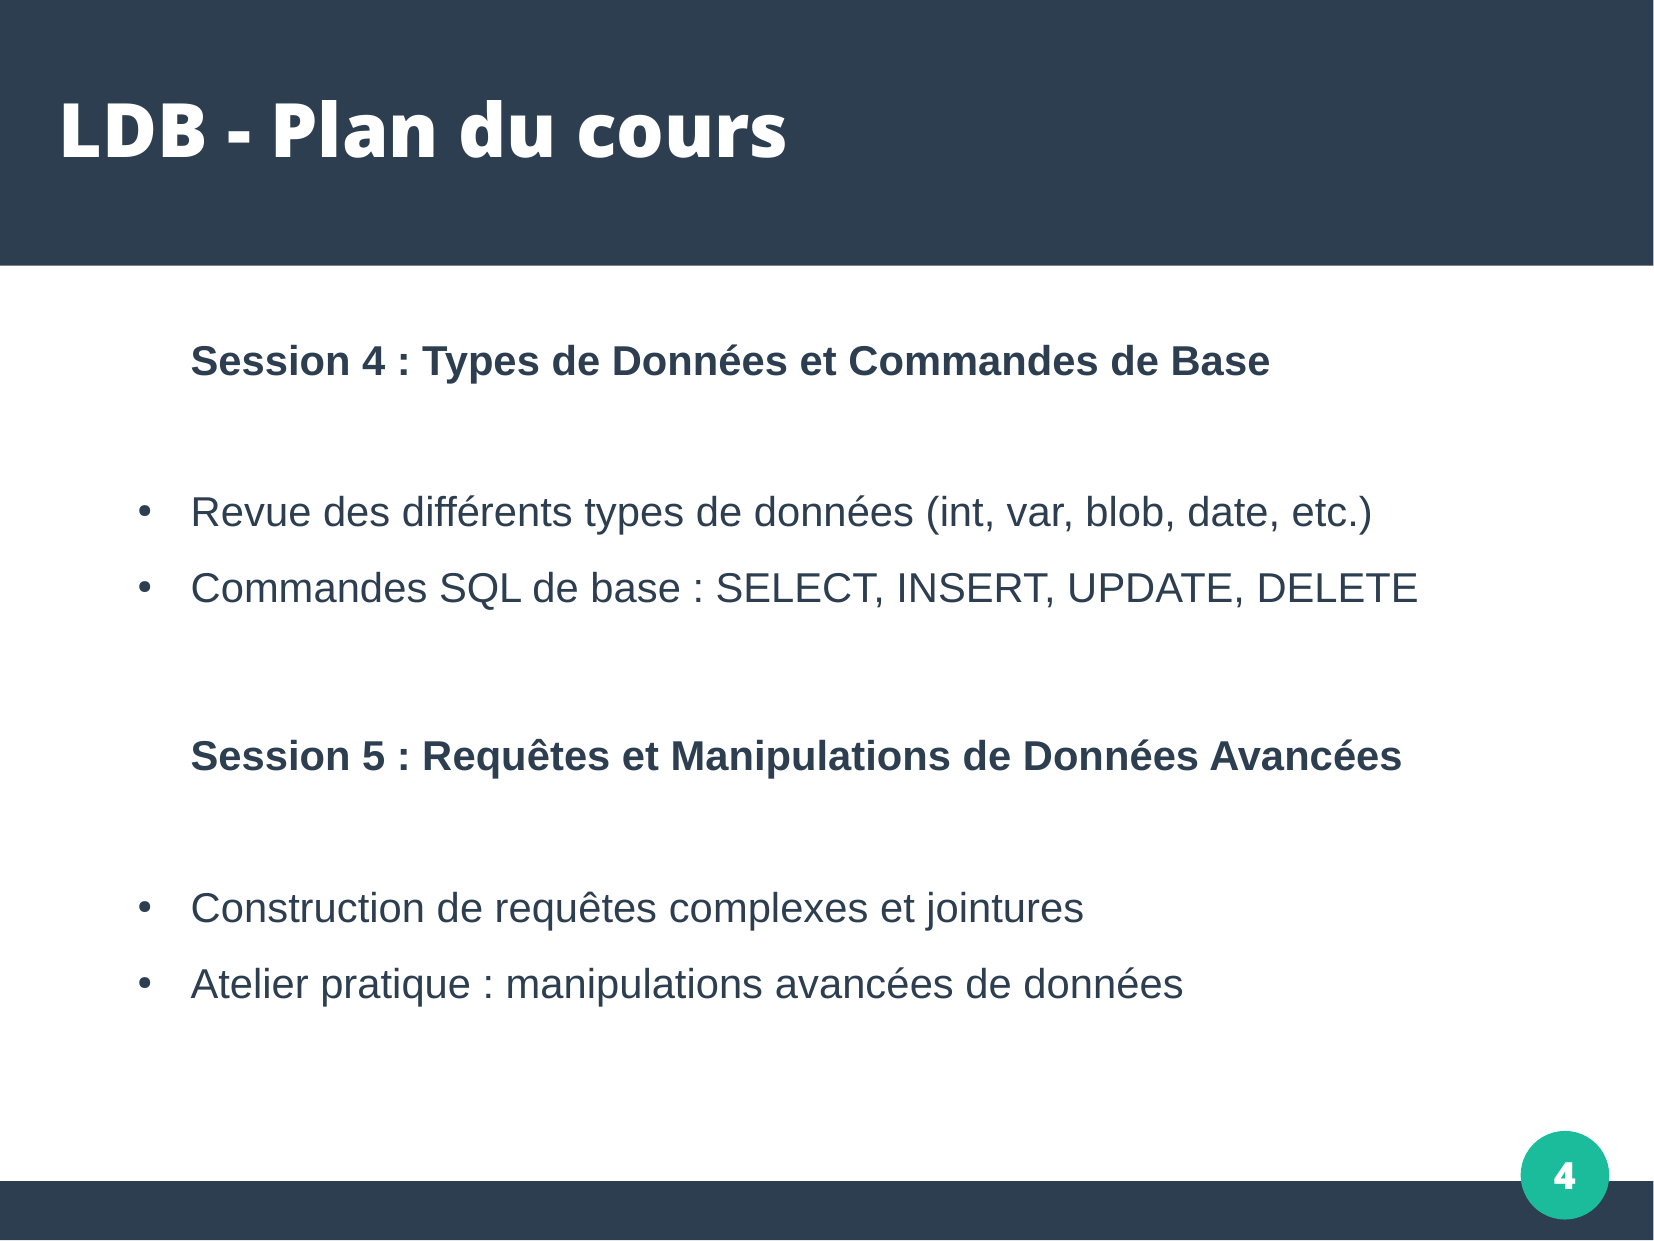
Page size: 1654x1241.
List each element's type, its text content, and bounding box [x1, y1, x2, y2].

text_box Session 5 : Requêtes et Manipulations de Données Avancées Construction de requêtes complexes et jointures Atelier pratique : manipulations avancées de données [105, 725, 1576, 996]
title LDB - Plan du cours [59, 49, 1595, 207]
text_box Session 4 : Types de Données et Commandes de Base Revue des différents types de données (int, var, blob, date, etc.) Commandes SQL de base : SELECT, INSERT, UPDATE, DELETE [105, 330, 1576, 601]
